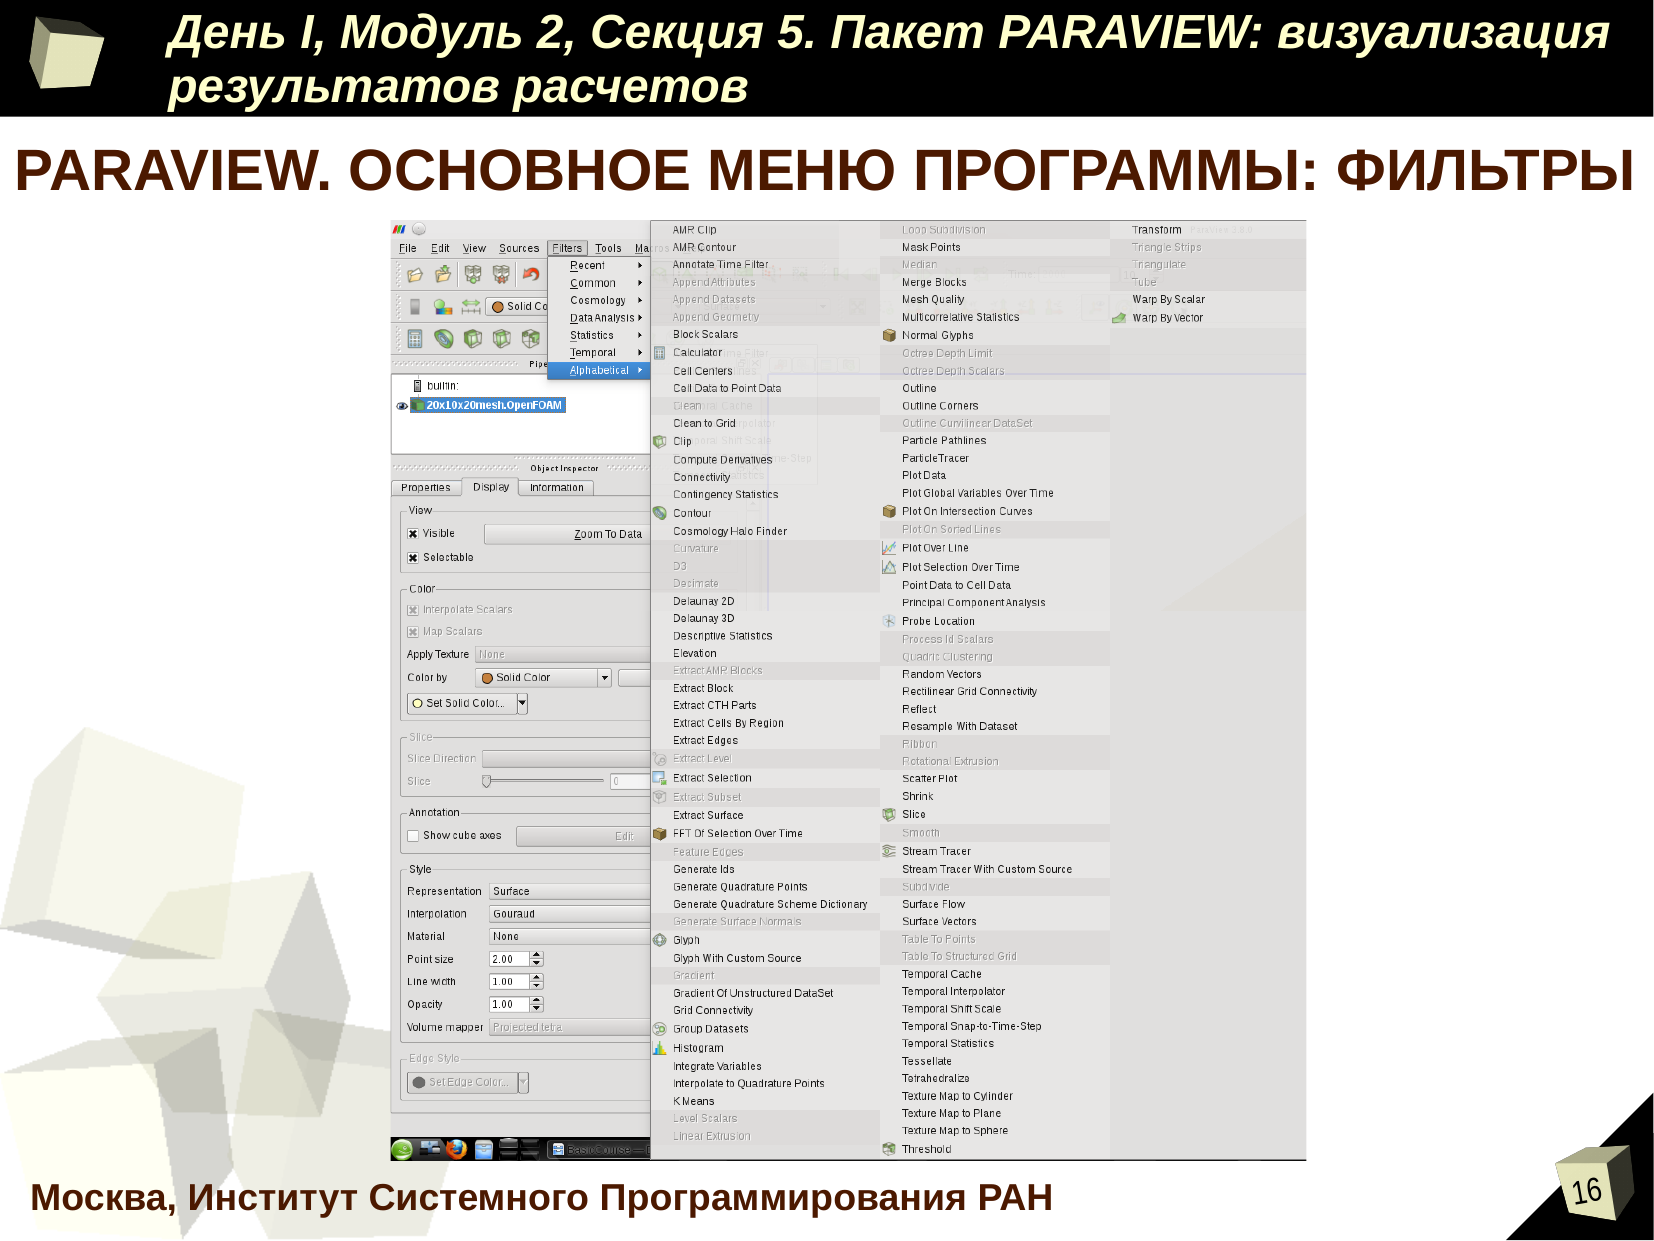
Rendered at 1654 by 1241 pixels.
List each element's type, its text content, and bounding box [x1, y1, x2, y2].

picture [0, 220, 1307, 1241]
picture [464, 1193, 472, 1198]
text_box PARAVIEW. ОСНОВНОЕ МЕНЮ ПРОГРАММЫ: ФИЛЬТРЫ [0, 130, 1654, 211]
